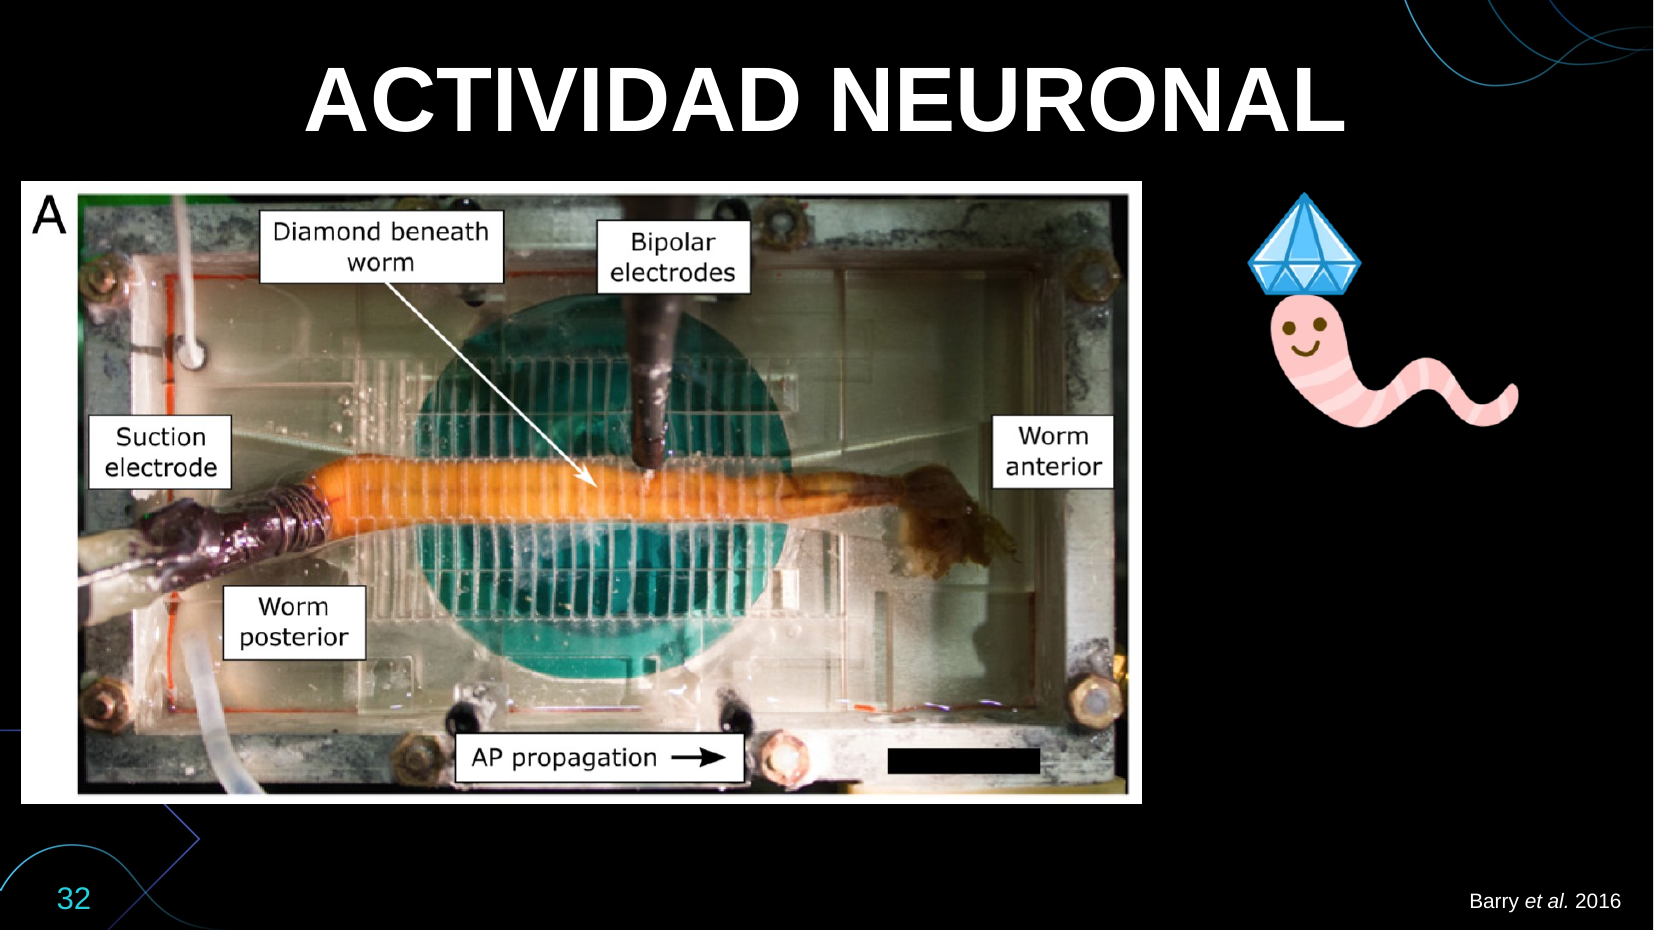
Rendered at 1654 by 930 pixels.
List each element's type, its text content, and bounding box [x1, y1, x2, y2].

text_box Barry et al. 2016 [1454, 881, 1637, 920]
picture [0, 0, 1654, 930]
text_box <number> [42, 873, 215, 930]
text_box ACTIVIDAD NEURONAL [289, 40, 1364, 159]
